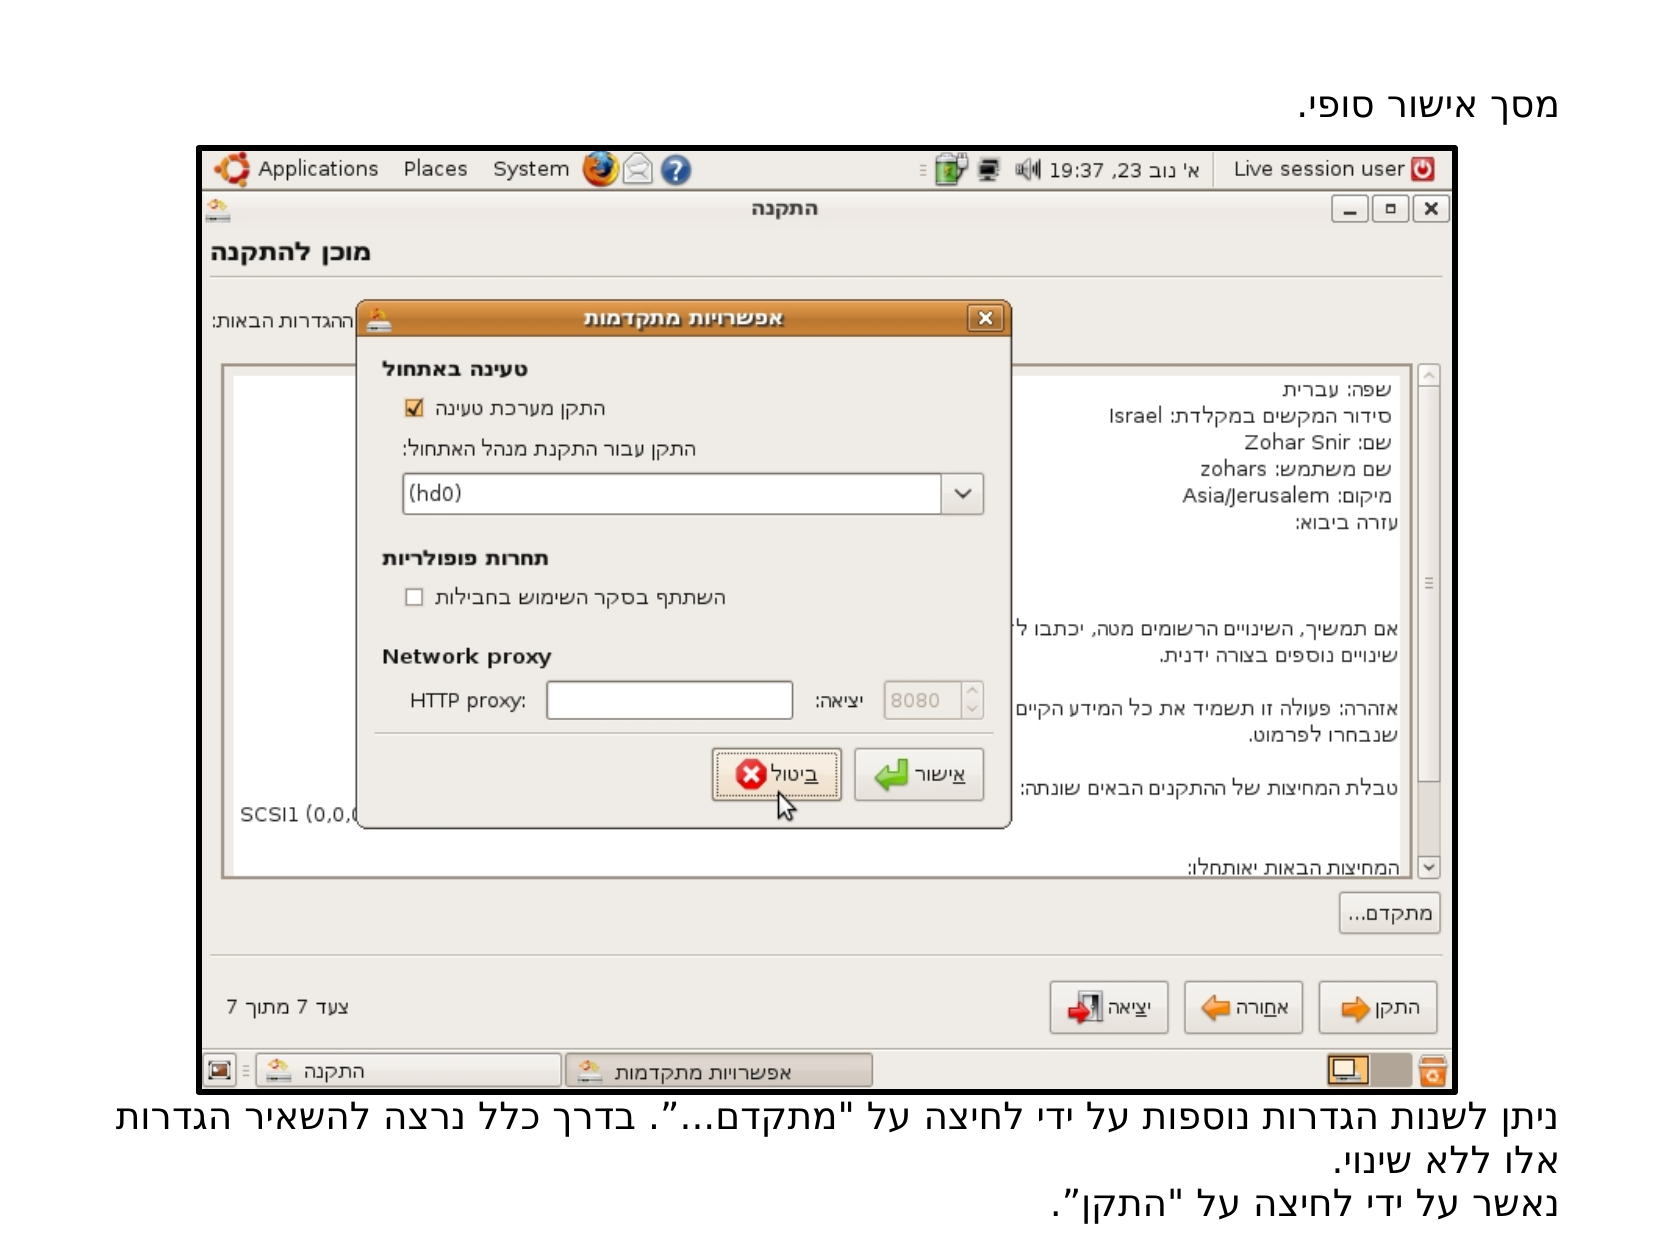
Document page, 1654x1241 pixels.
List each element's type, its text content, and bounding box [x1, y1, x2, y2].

picture [201, 151, 1452, 1089]
text_box ניתן לשנות הגדרות נוספות על ידי לחיצה על "מתקדם...”. בדרך כלל נרצה להשאיר הגדרות אלו ללא שינוי. נאשר על ידי לחיצה על "התקן”. [75, 1087, 1576, 1241]
text_box מסך אישור סופי. [225, 75, 1576, 136]
